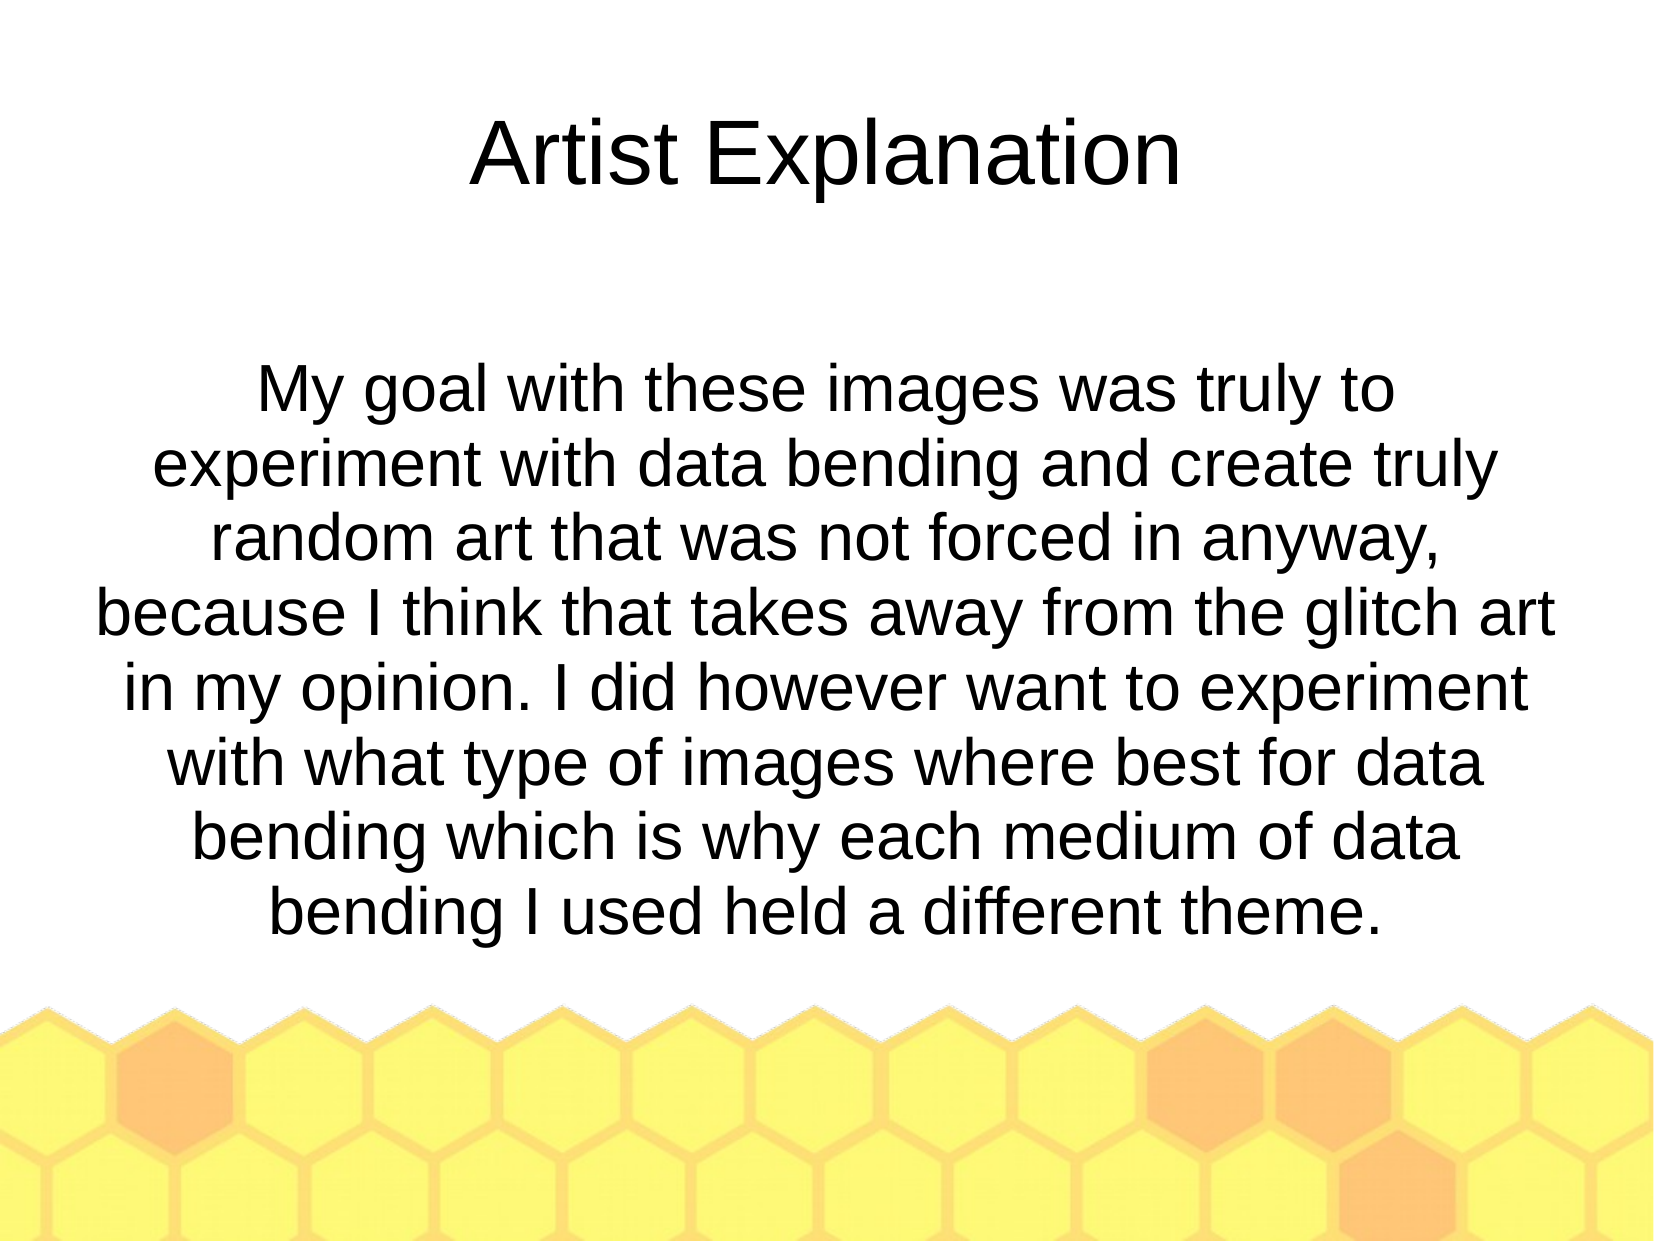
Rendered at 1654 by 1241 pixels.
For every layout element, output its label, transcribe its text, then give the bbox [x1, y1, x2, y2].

text_box My goal with these images was truly to experiment with data bending and create truly random art that was not forced in anyway, because I think that takes away from the glitch art in my opinion. I did however want to experiment with what type of images where best for data bending which is why each medium of data bending I used held a different theme. [82, 290, 1571, 1010]
title Artist Explanation [82, 49, 1571, 257]
picture [0, 1001, 1654, 1241]
